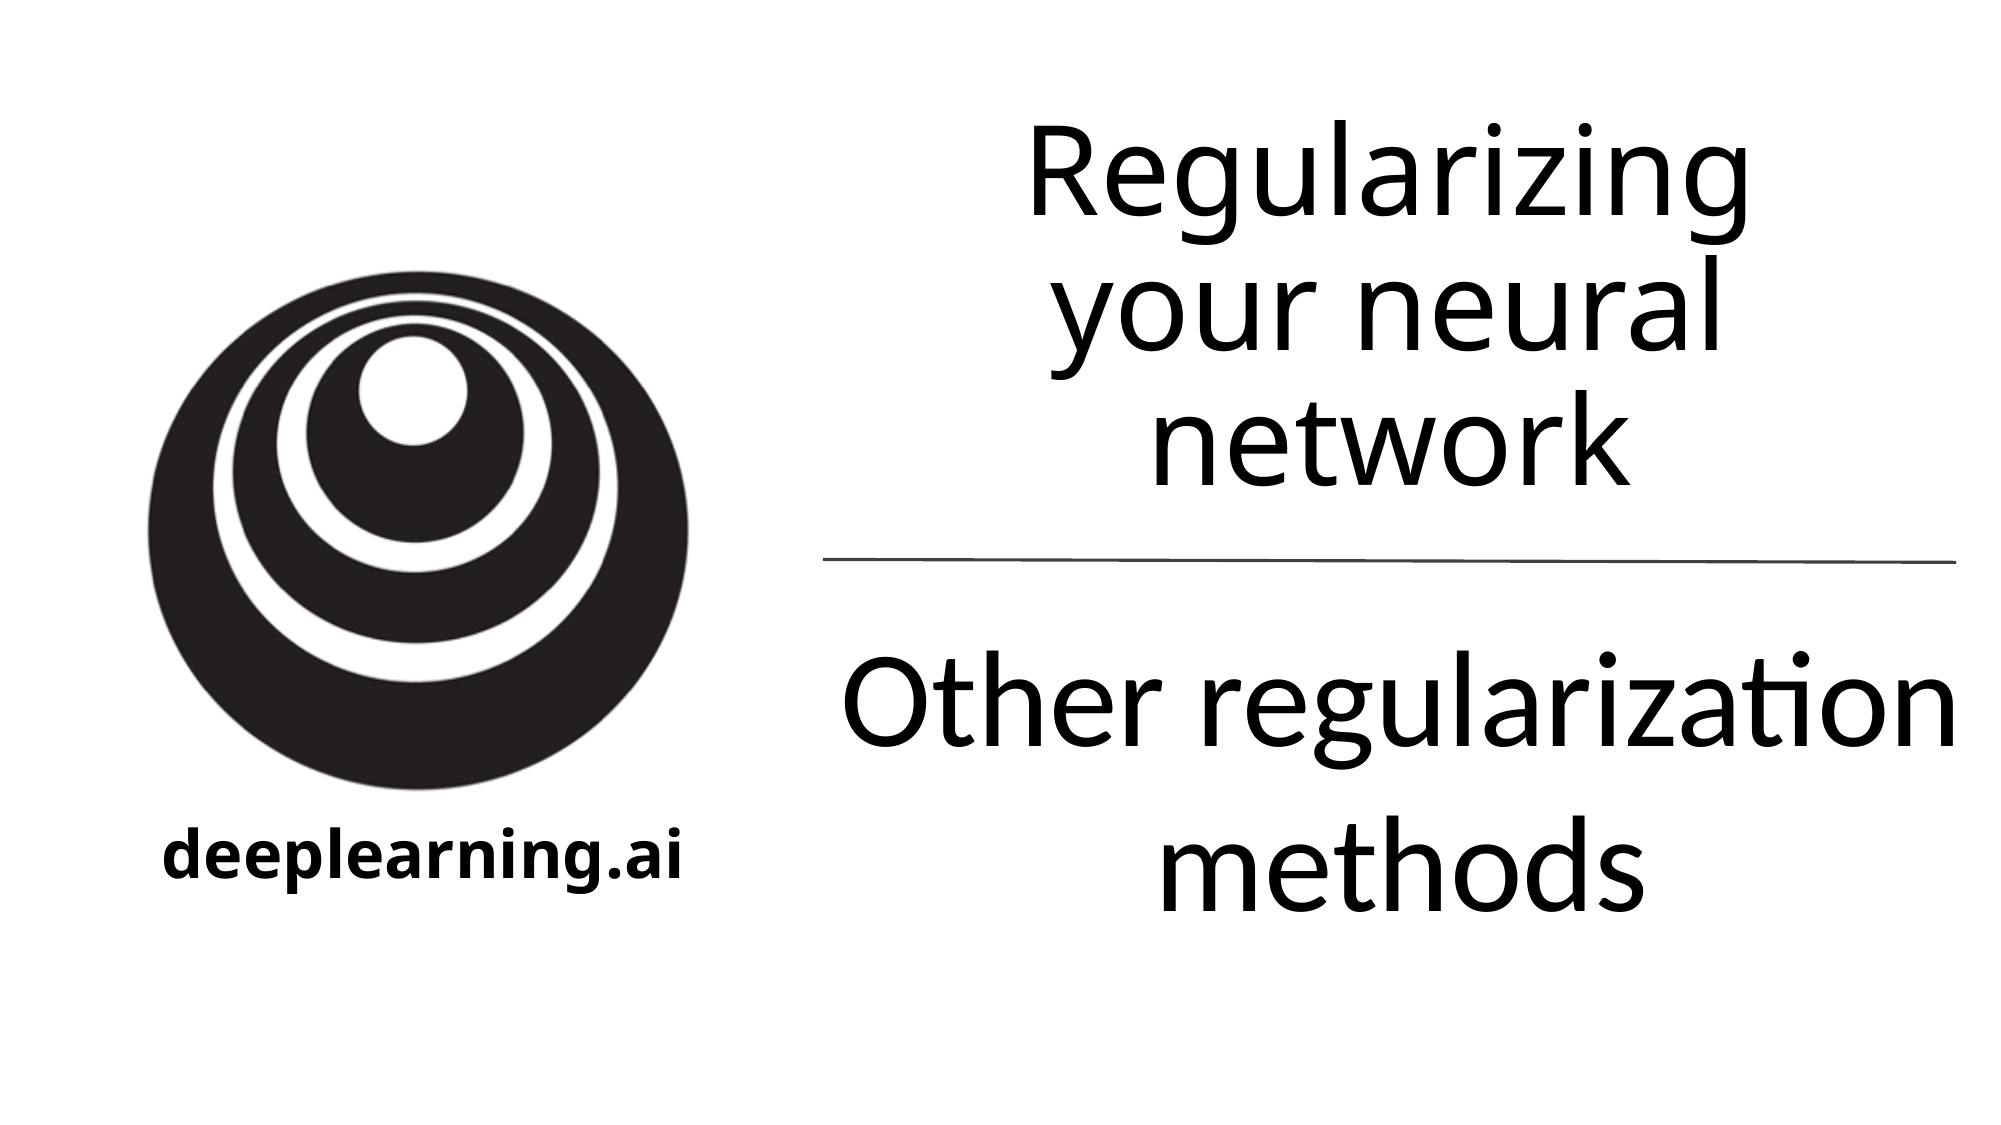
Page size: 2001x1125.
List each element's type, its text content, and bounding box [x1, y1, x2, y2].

text_box deeplearning.ai [56, 768, 790, 901]
picture [108, 234, 739, 768]
text_box Other regularization methods [809, 601, 1995, 946]
title Regularizing your neural network [929, 203, 1850, 521]
